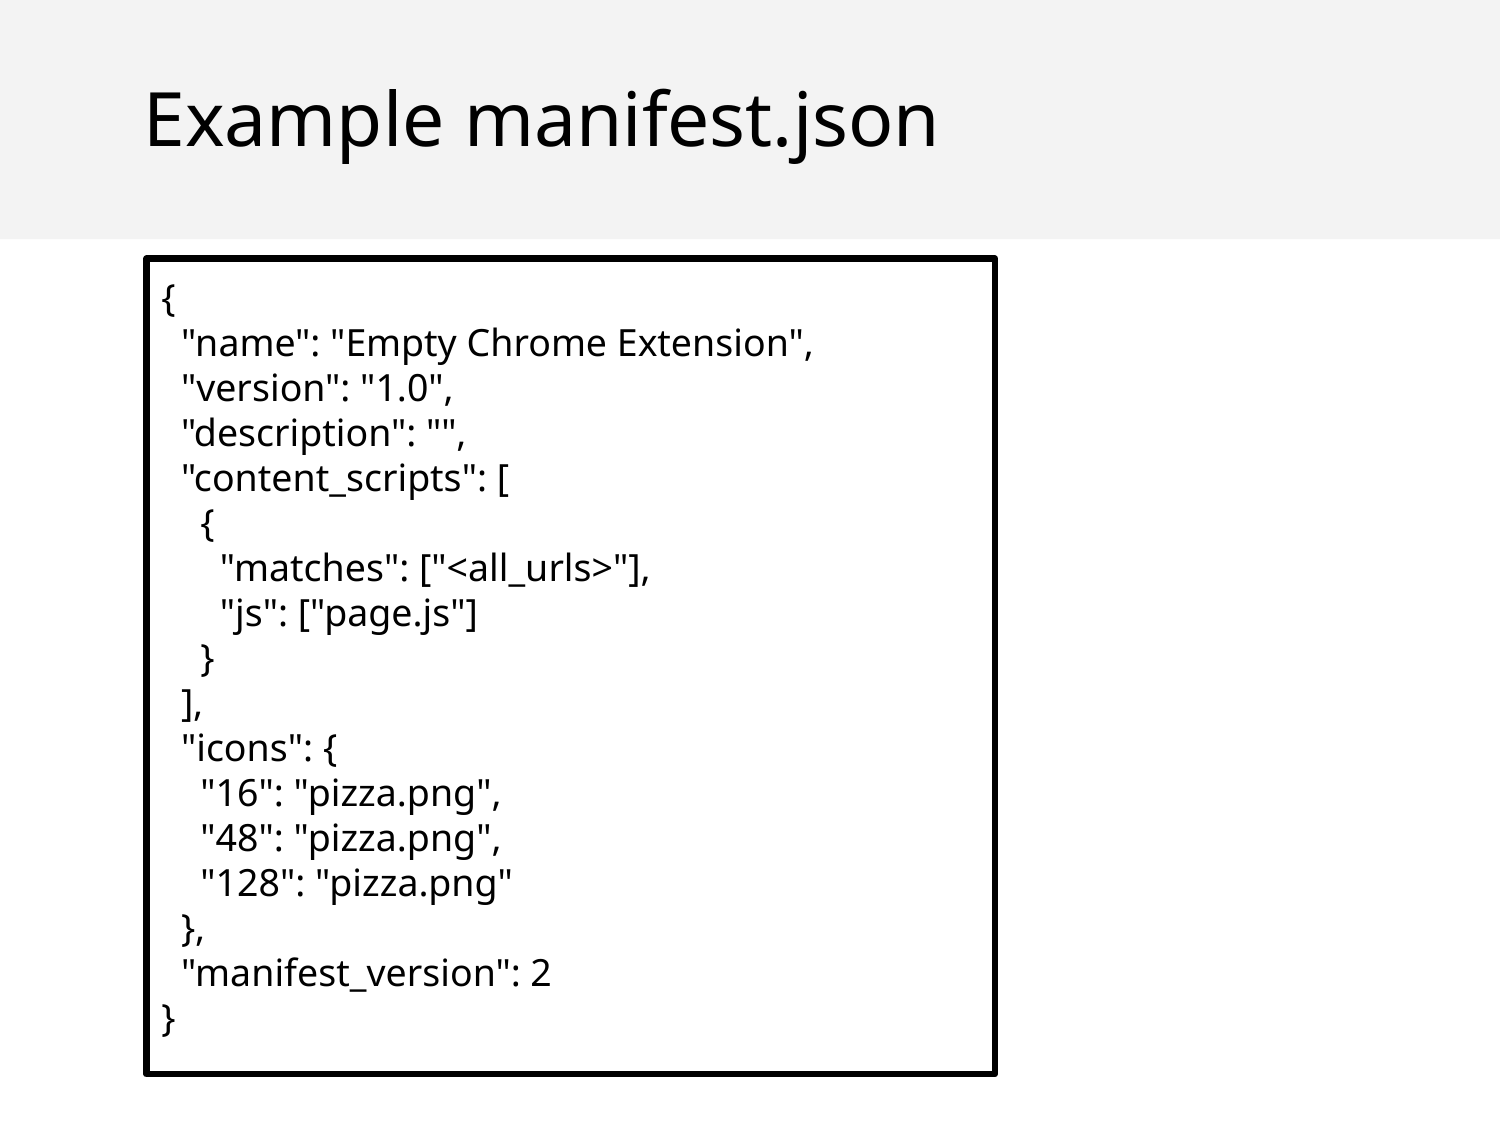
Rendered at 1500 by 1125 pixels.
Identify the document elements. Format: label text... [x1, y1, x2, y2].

title Example manifest.json [128, 56, 1372, 183]
text_box { "name": "Empty Chrome Extension", "version": "1.0", "description": "", "content_scripts": [ { "matches": ["<all_urls>"], "js": ["page.js"] } ], "icons": { "16": "pizza.png", "48": "pizza.png", "128": "pizza.png" }, "manifest_version": 2 } [146, 258, 995, 1075]
